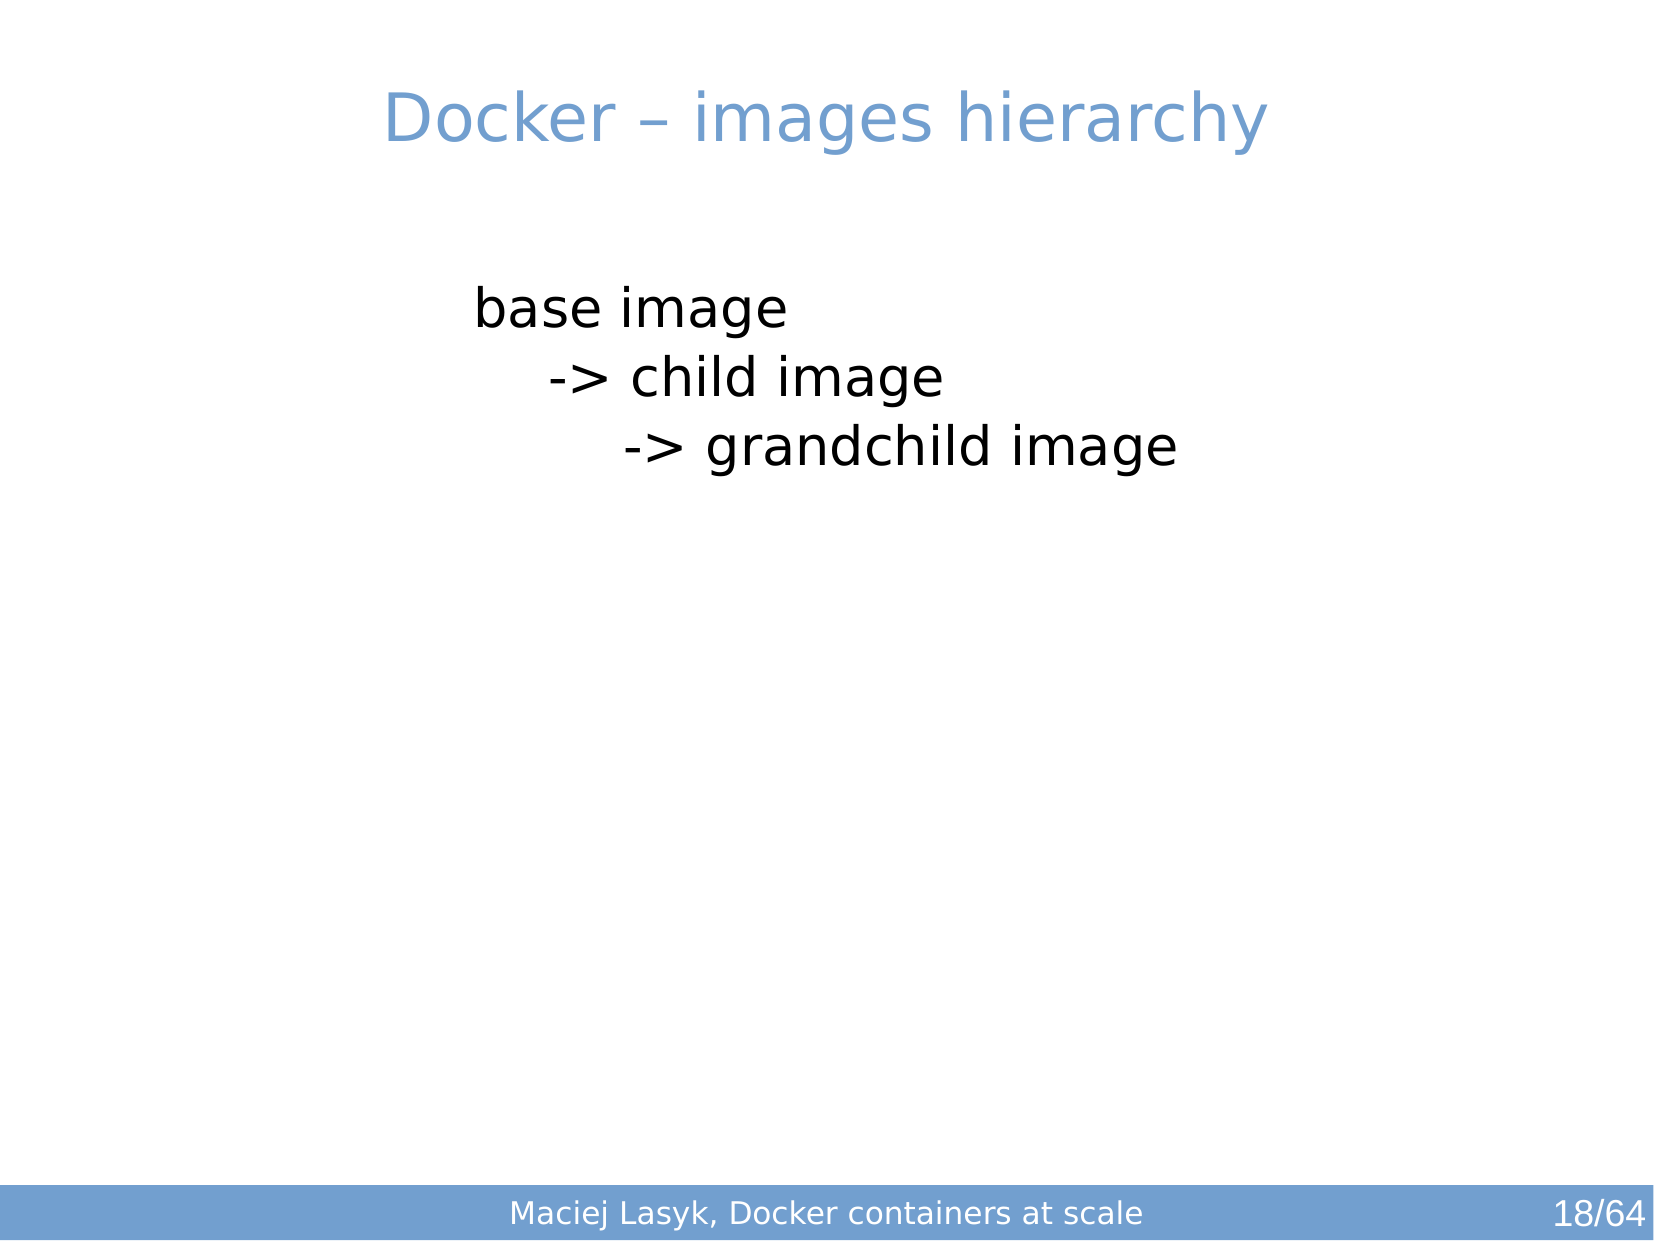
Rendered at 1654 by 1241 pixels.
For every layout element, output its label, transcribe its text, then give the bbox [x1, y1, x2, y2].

text_box 18/64 [1527, 1185, 1654, 1241]
text_box Maciej Lasyk, Docker containers at scale [494, 1188, 1160, 1240]
text_box Docker – images hierarchy [367, 72, 1286, 166]
text_box [0, 1185, 1527, 1241]
text_box base image -> child image -> grandchild image [458, 270, 1195, 575]
